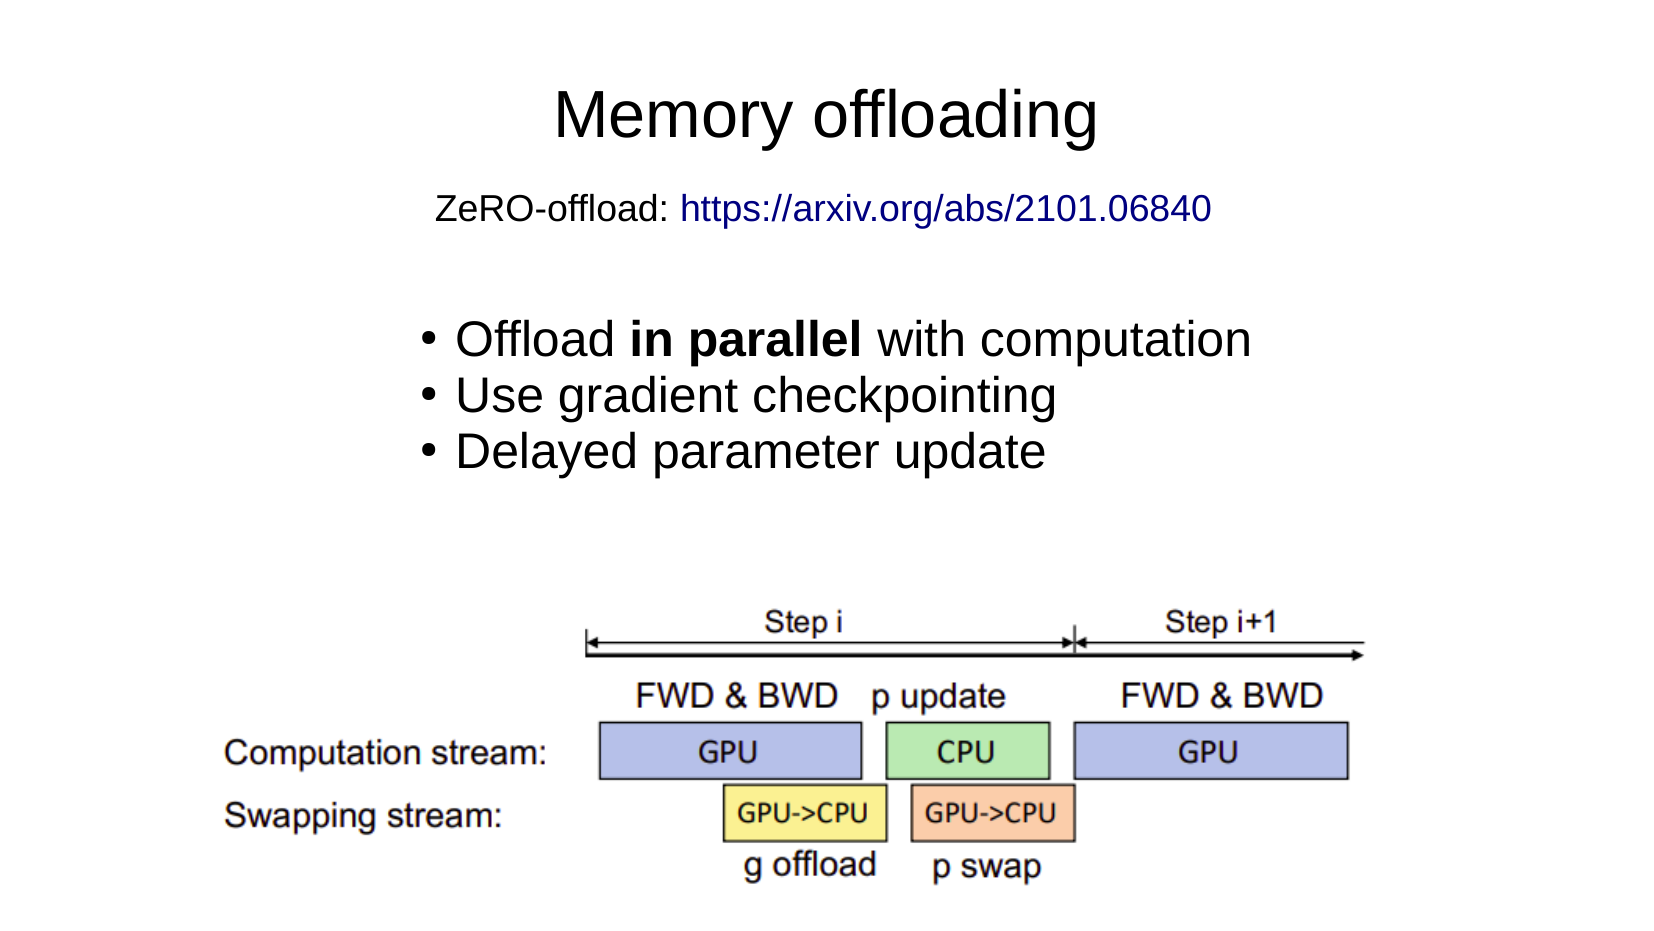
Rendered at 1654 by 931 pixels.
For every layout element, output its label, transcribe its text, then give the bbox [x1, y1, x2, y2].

title Memory offloading [82, 37, 1571, 179]
picture [165, 554, 1386, 898]
text_box Offload in parallel with computation Use gradient checkpointing Delayed parameter update [405, 304, 1306, 766]
text_box ZeRO-offload: https://arxiv.org/abs/2101.06840 [0, 179, 1654, 279]
